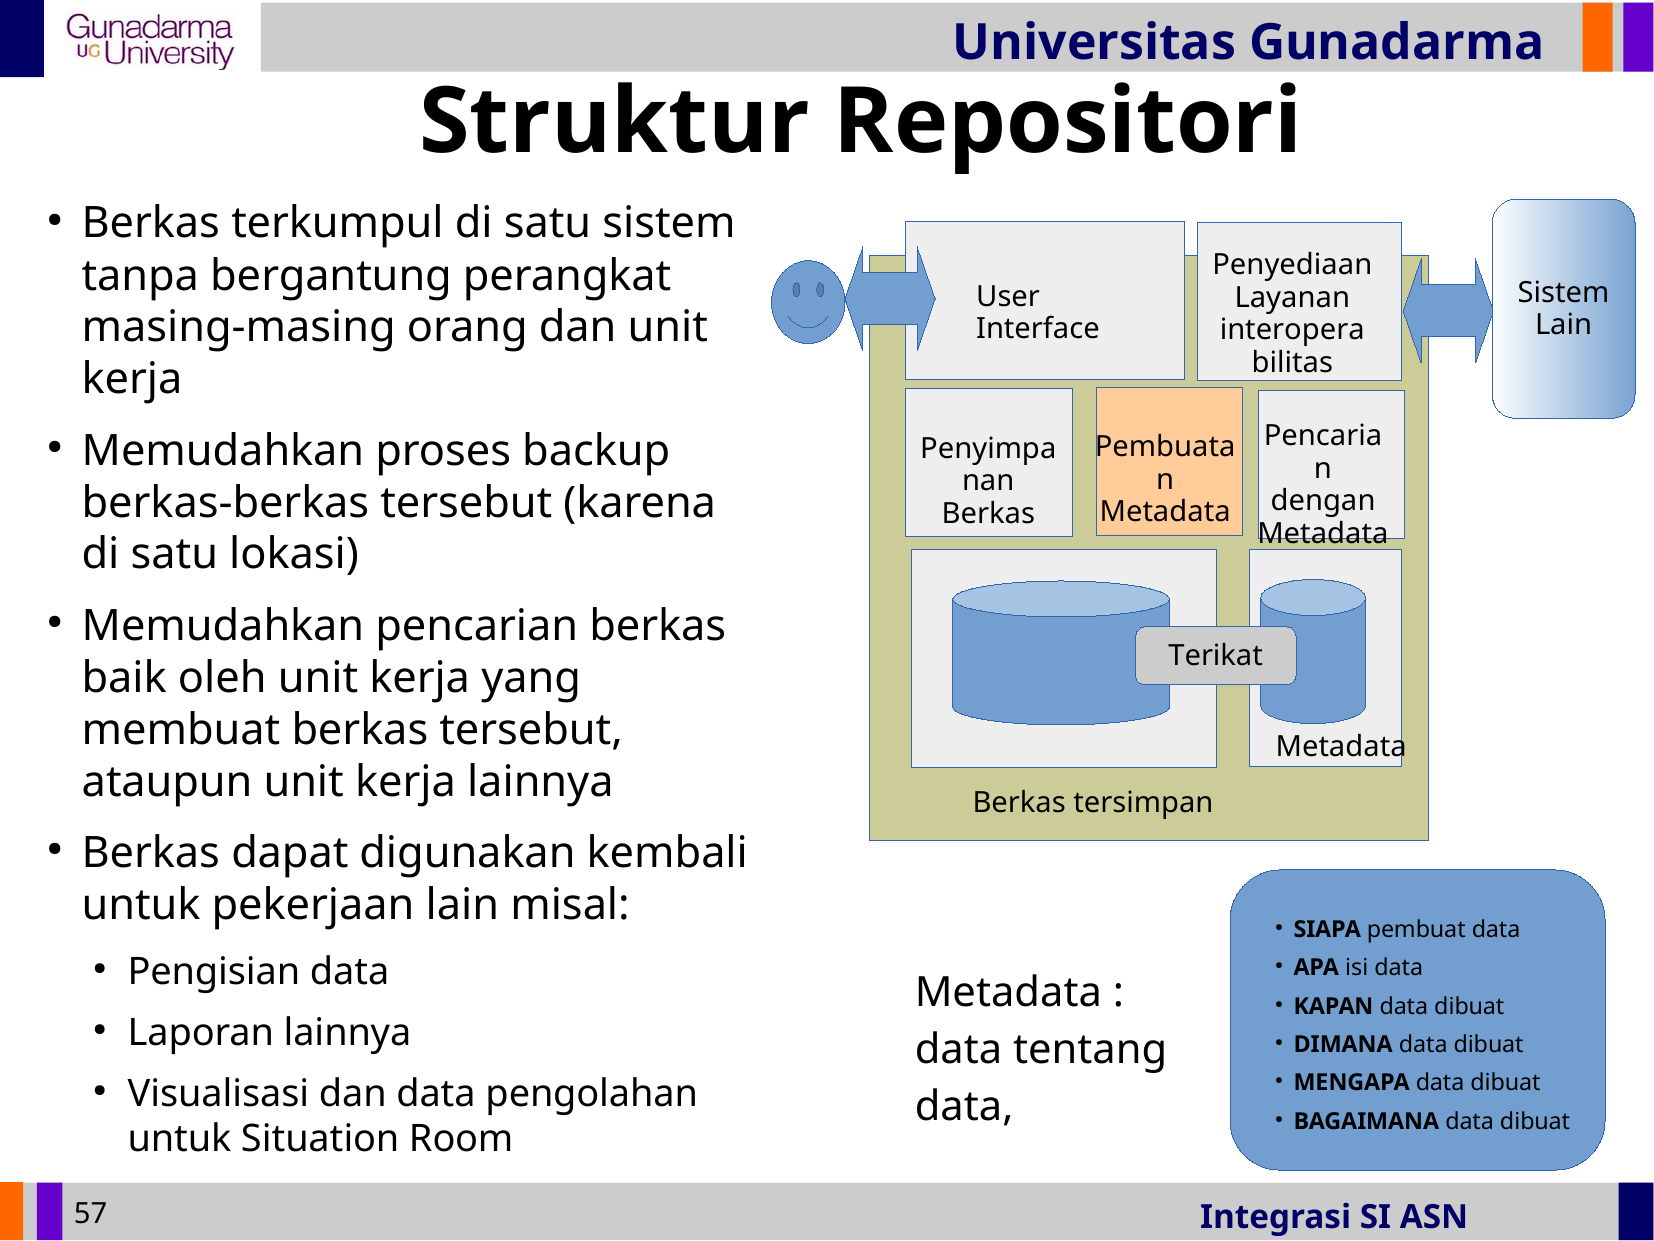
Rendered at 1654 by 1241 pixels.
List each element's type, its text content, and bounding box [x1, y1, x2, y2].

text_box Pembuatan Metadata [1080, 423, 1242, 605]
text_box Metadata : data tentang data, [900, 954, 1201, 1171]
text_box [1230, 869, 1606, 1171]
text_box Penyimpanan Berkas [905, 424, 1073, 565]
text_box User Interface [961, 272, 1129, 413]
title Penyusunan Road Map [952, 580, 1163, 617]
text_box Sistem Lain [1492, 199, 1636, 419]
title Struktur Repositori [105, 53, 1618, 181]
text_box Terikat [1135, 626, 1296, 685]
list SIAPA pembuat data APA isi data KAPAN data dibuat DIMANA data dibuat MENGAPA data dibuat BAGAIMANA data dibuat [1268, 914, 1579, 1149]
text_box Berkas tersimpan [957, 779, 1283, 836]
text_box Metadata [1260, 723, 1456, 781]
text_box [771, 221, 1492, 841]
picture [65, 0, 235, 70]
text_box Penyediaan Layanan interoperabilitas [1197, 241, 1389, 465]
list Berkas terkumpul di satu sistem tanpa bergantung perangkat masing-masing orang dan unit kerja Memudahkan proses backup berkas-berkas tersebut (karena di satu lokasi) Memudahkan pencarian berkas baik oleh unit kerja yang membuat berkas tersebut, ataupun unit kerja lainnya Berkas dapat digunakan kembali untuk pekerjaan lain misal: Pengisian data Laporan lainnya Visualisasi dan data pengolahan untuk Situation Room [35, 194, 751, 1171]
text_box Pencarian dengan Metadata [1242, 412, 1405, 678]
